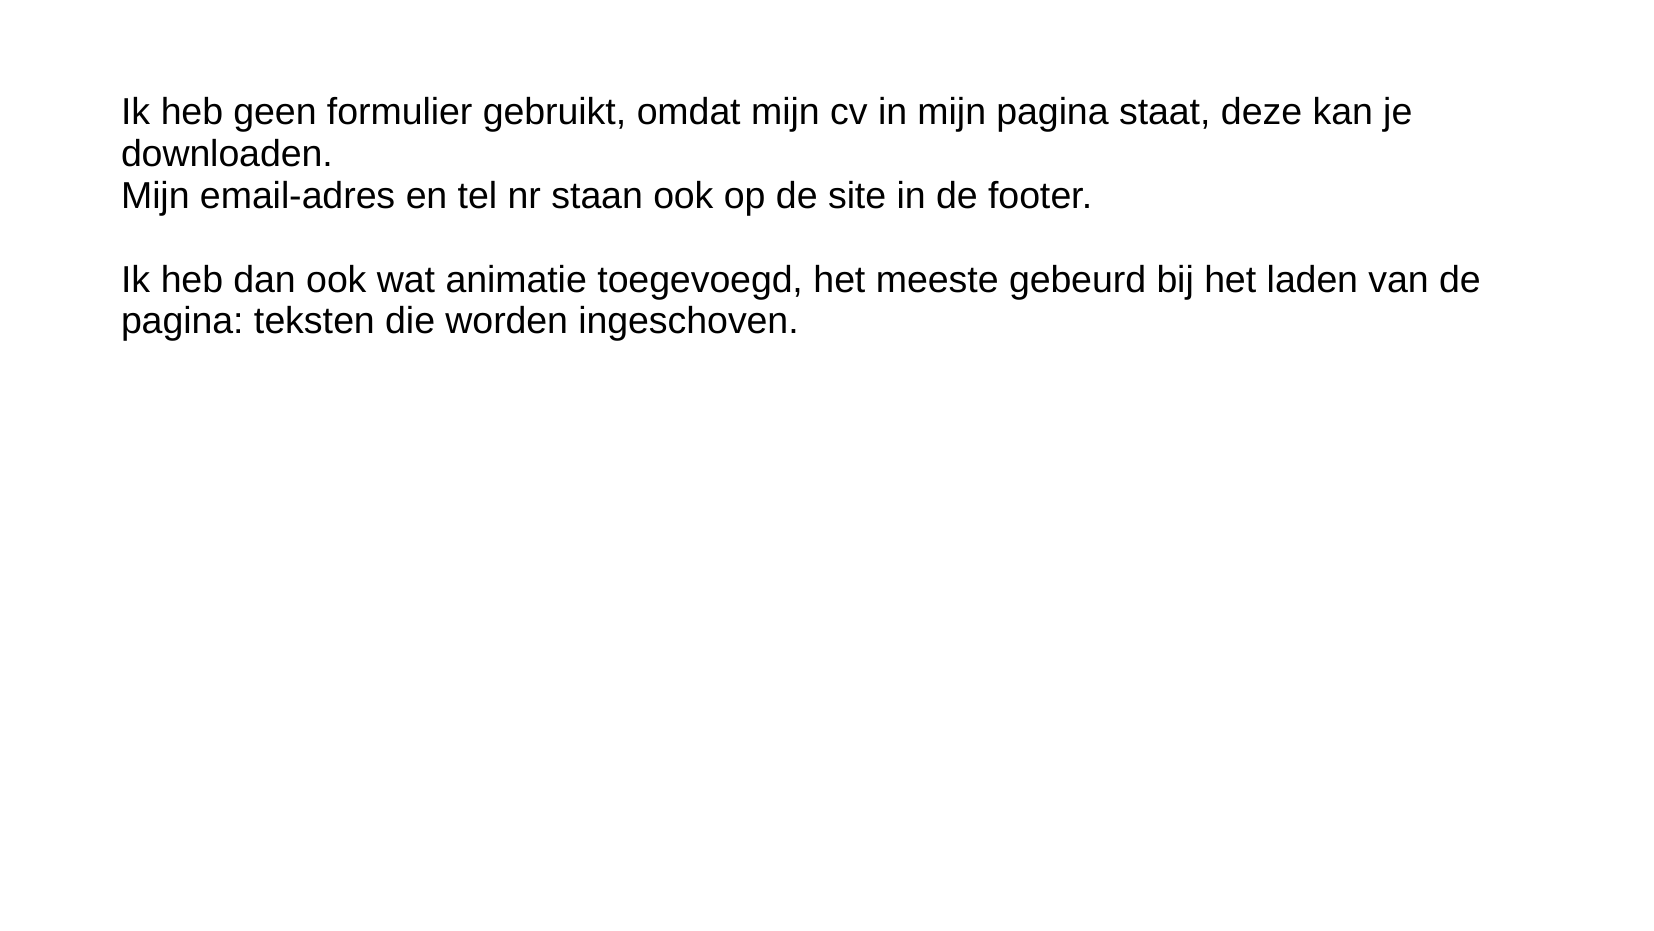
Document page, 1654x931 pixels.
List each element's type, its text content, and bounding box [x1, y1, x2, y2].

text_box Ik heb geen formulier gebruikt, omdat mijn cv in mijn pagina staat, deze kan je downloaden. Mijn email-adres en tel nr staan ook op de site in de footer. Ik heb dan ook wat animatie toegevoegd, het meeste gebeurd bij het laden van de pagina: teksten die worden ingeschoven. [106, 82, 1571, 350]
